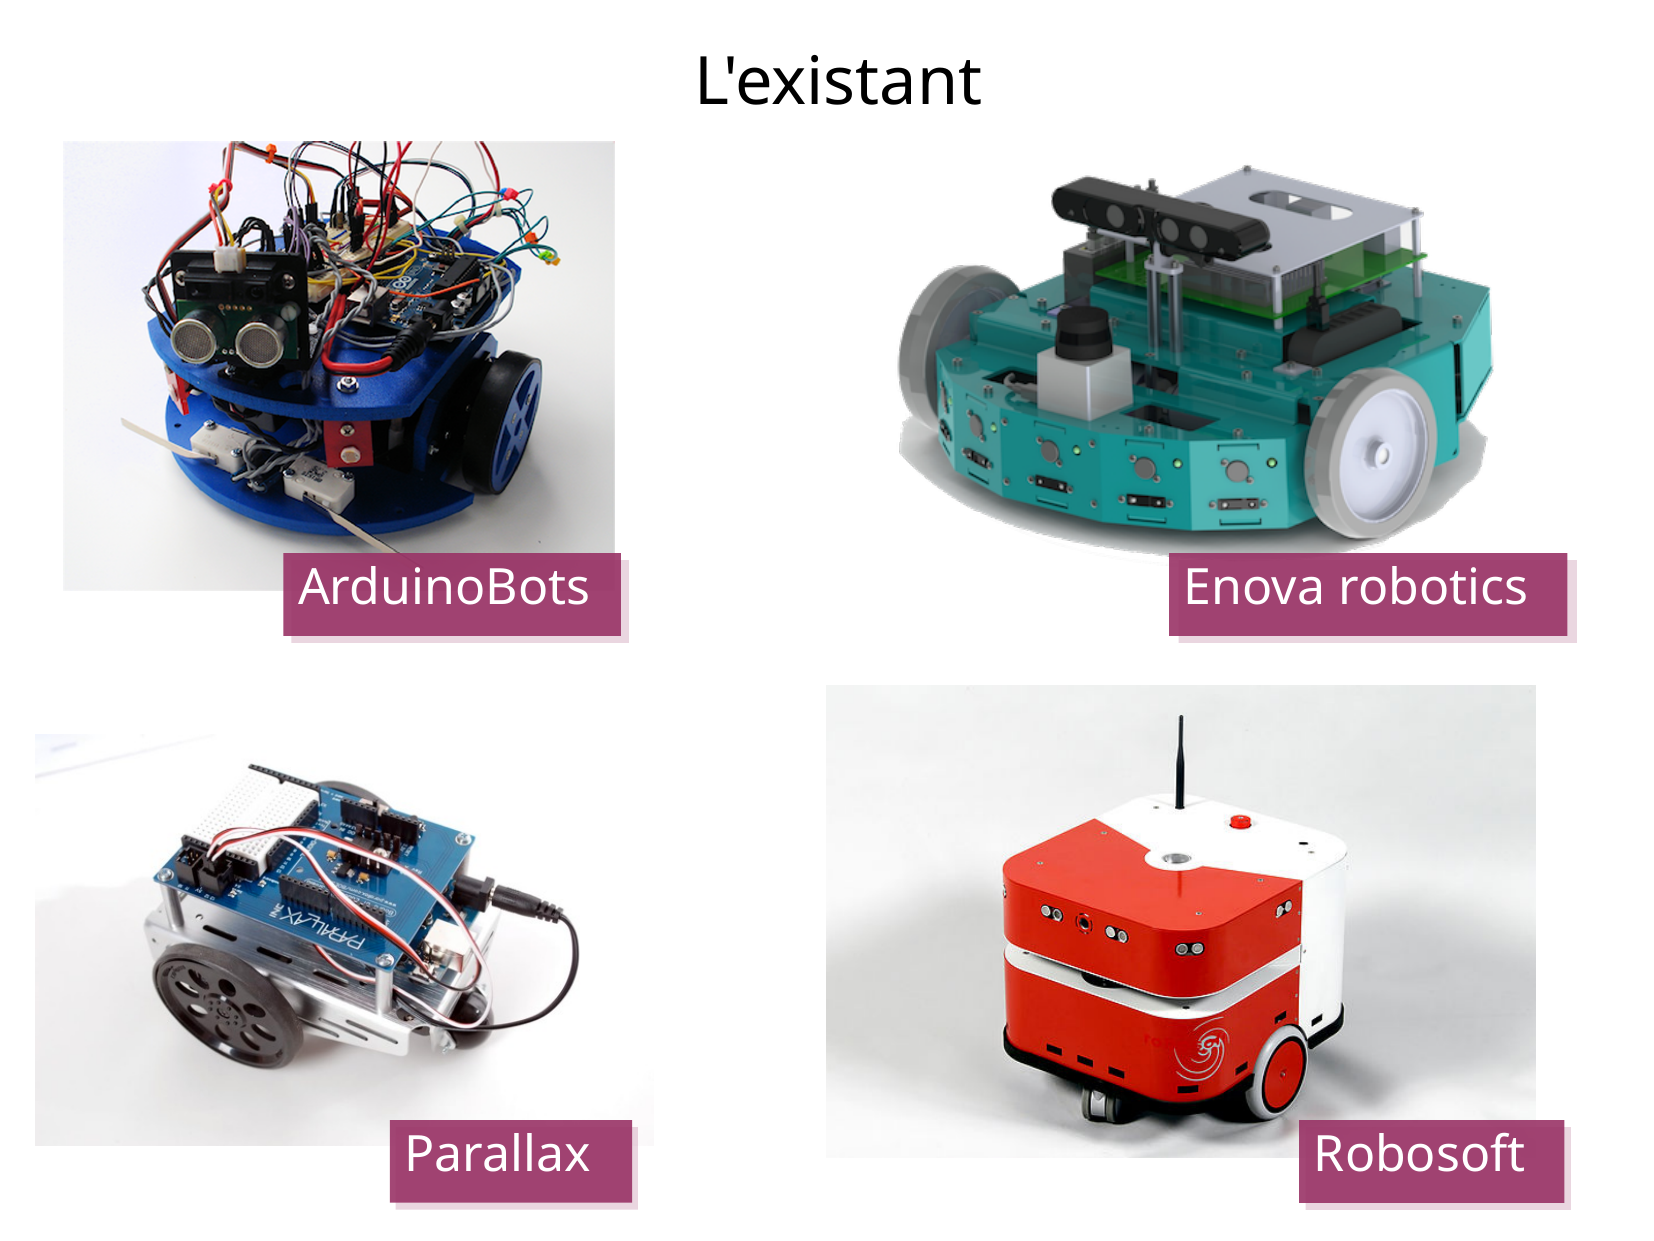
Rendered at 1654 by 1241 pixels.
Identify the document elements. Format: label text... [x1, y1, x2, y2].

picture [859, 141, 1583, 567]
text_box Parallax [389, 1110, 651, 1201]
text_box [283, 634, 629, 643]
picture [63, 141, 615, 591]
text_box [1299, 1201, 1571, 1210]
text_box [1169, 634, 1577, 643]
text_box [389, 1201, 638, 1210]
picture [826, 685, 1536, 1158]
text_box Robosoft [1299, 1110, 1584, 1201]
title L'existant [94, 35, 1583, 123]
text_box ArduinoBots [283, 543, 668, 634]
text_box Enova robotics [1169, 543, 1635, 634]
picture [35, 734, 654, 1146]
